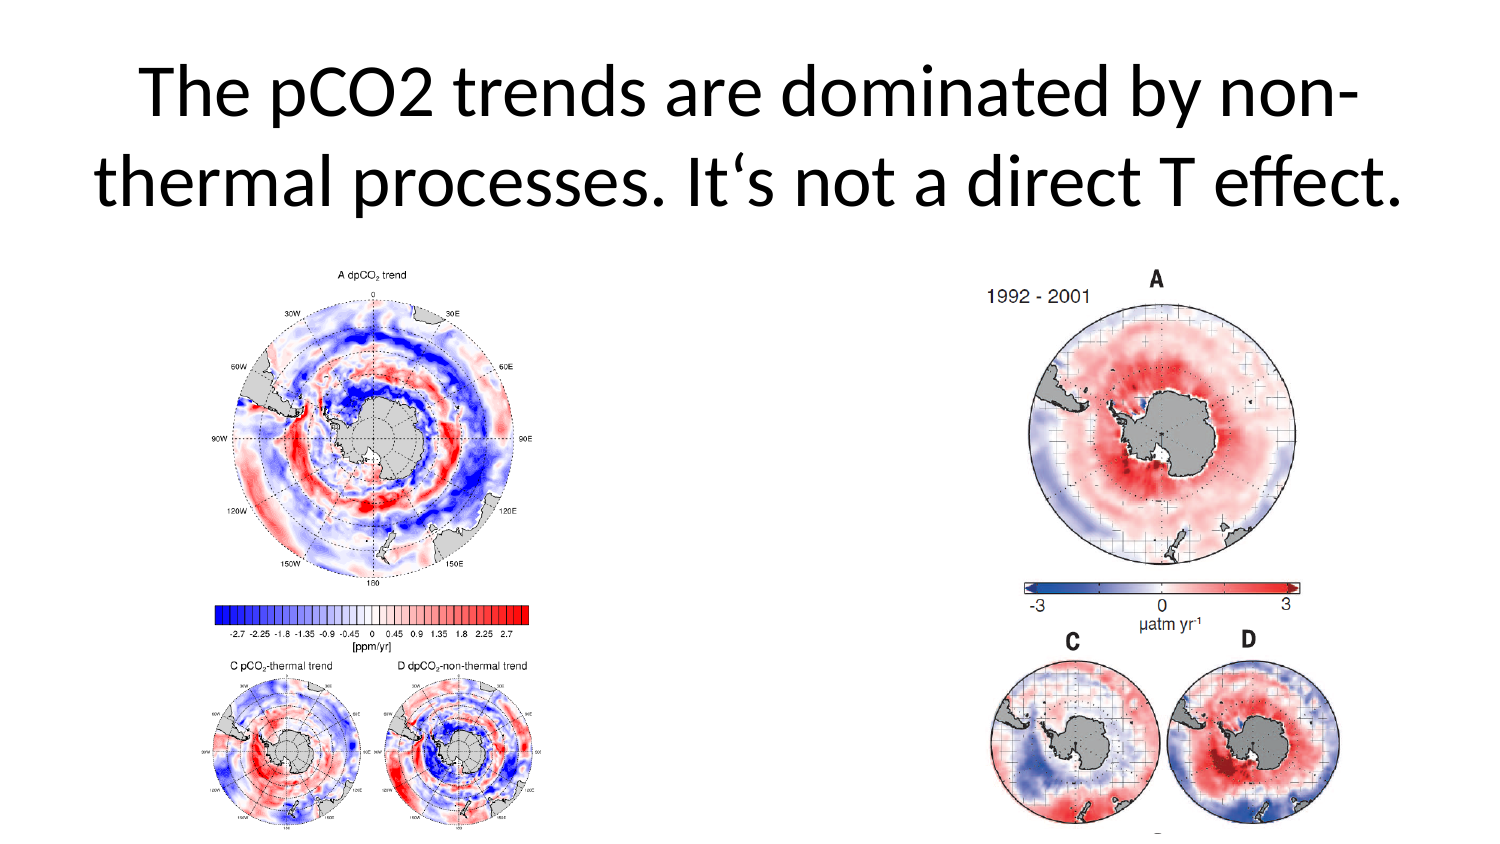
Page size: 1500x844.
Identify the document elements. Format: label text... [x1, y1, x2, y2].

title The pCO2 trends are dominated by non-thermal processes. It‘s not a direct T effect. [75, 33, 1426, 175]
picture [975, 260, 1350, 834]
picture [195, 266, 541, 830]
